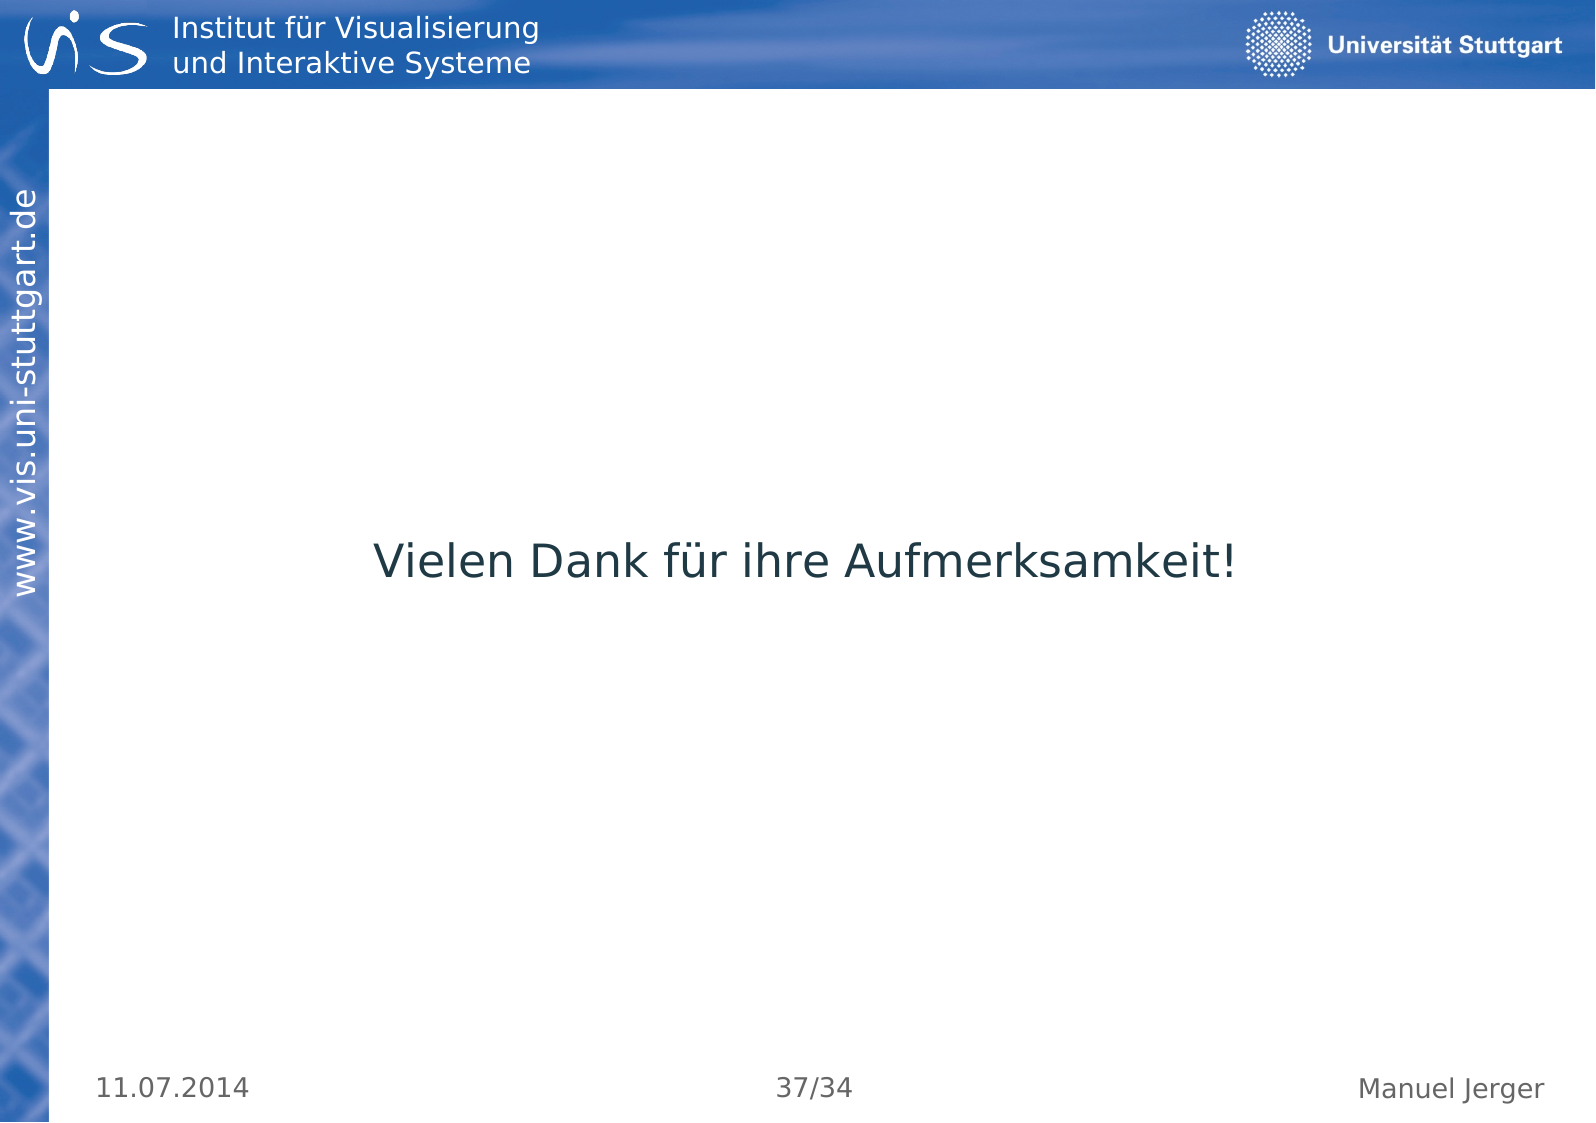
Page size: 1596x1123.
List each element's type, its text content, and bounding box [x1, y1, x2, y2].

title Vielen Dank für ihre Aufmerksamkeit! [65, 523, 1548, 648]
picture [0, 0, 49, 1122]
picture [24, 0, 1596, 89]
